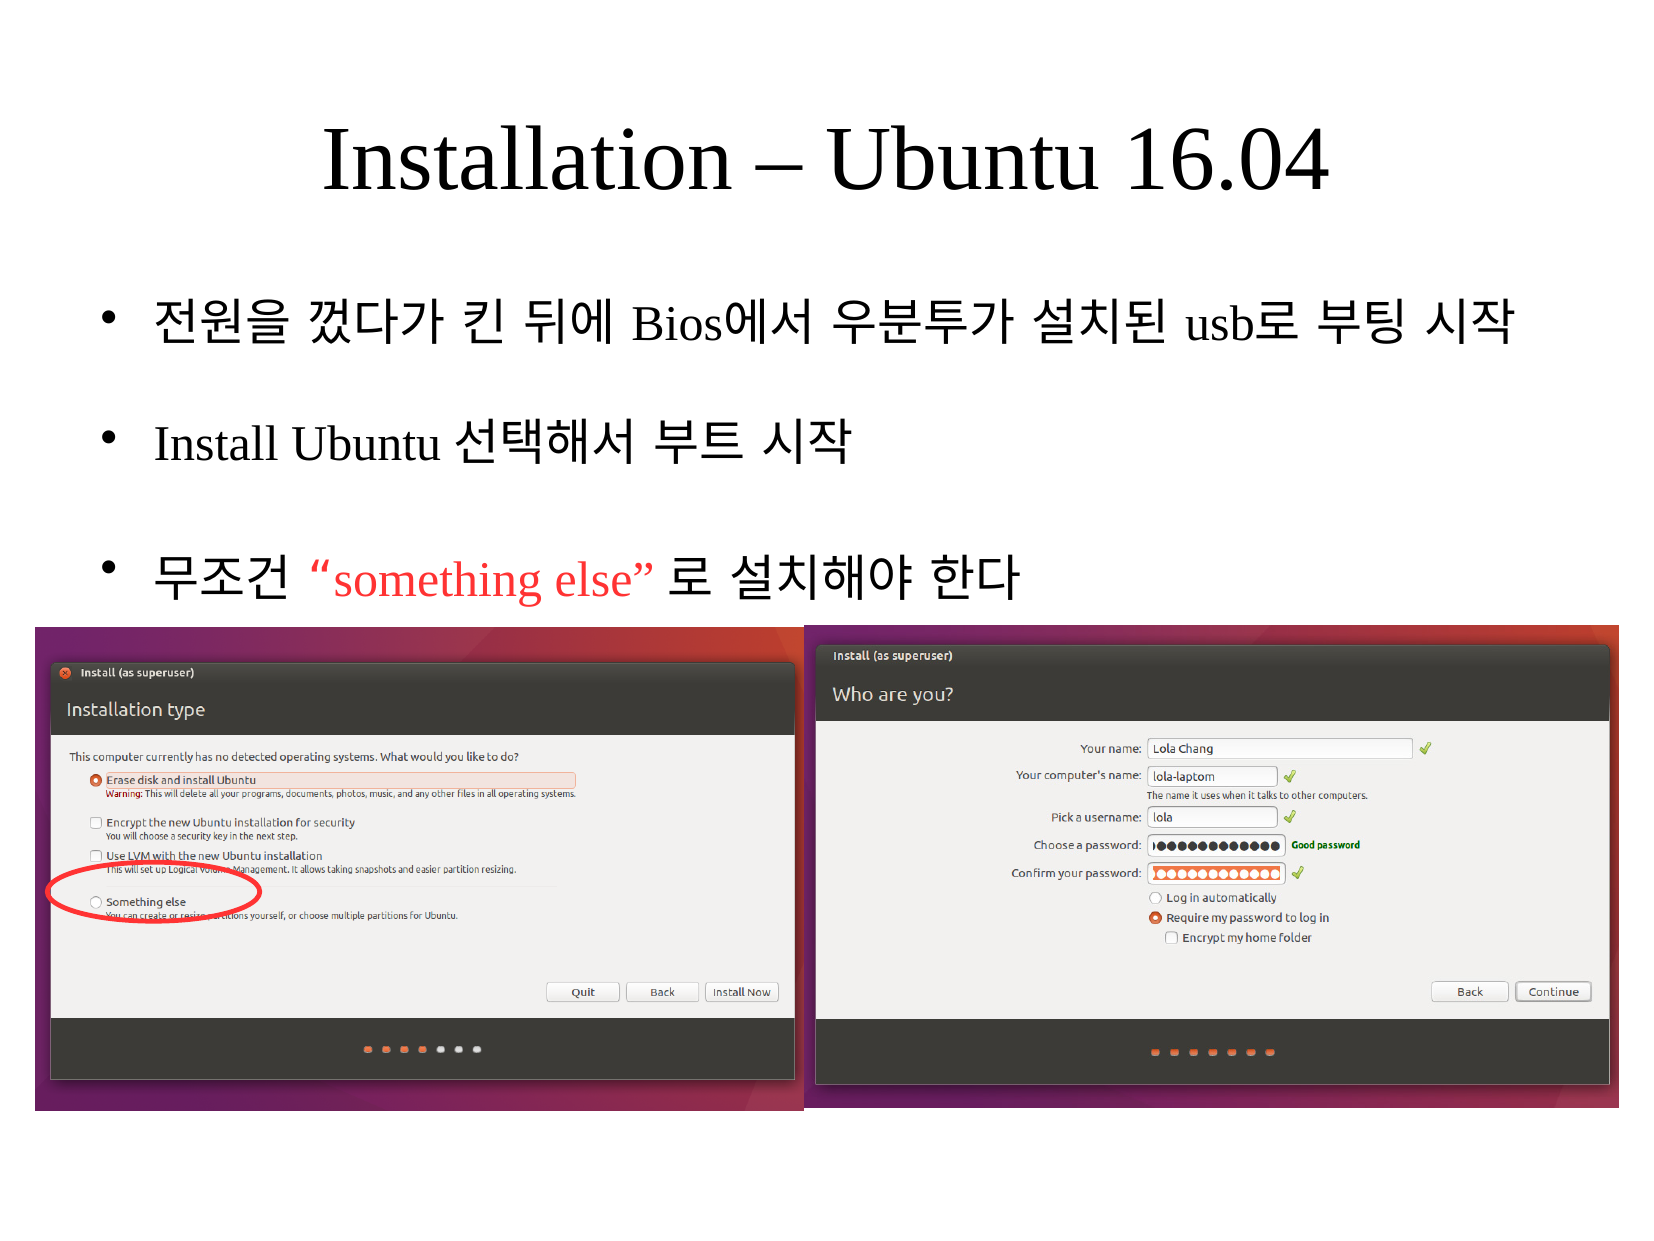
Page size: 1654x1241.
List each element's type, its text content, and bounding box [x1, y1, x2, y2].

picture [35, 625, 1619, 1111]
text_box 전원을 껐다가 킨 뒤에 Bios에서 우분투가 설치된 usb로 부팅 시작 Install Ubuntu 선택해서 부트 시작 무조건 “something else” 로 설치해야 한다 [82, 290, 1571, 627]
text_box Installation – Ubuntu 16.04 [82, 49, 1571, 257]
